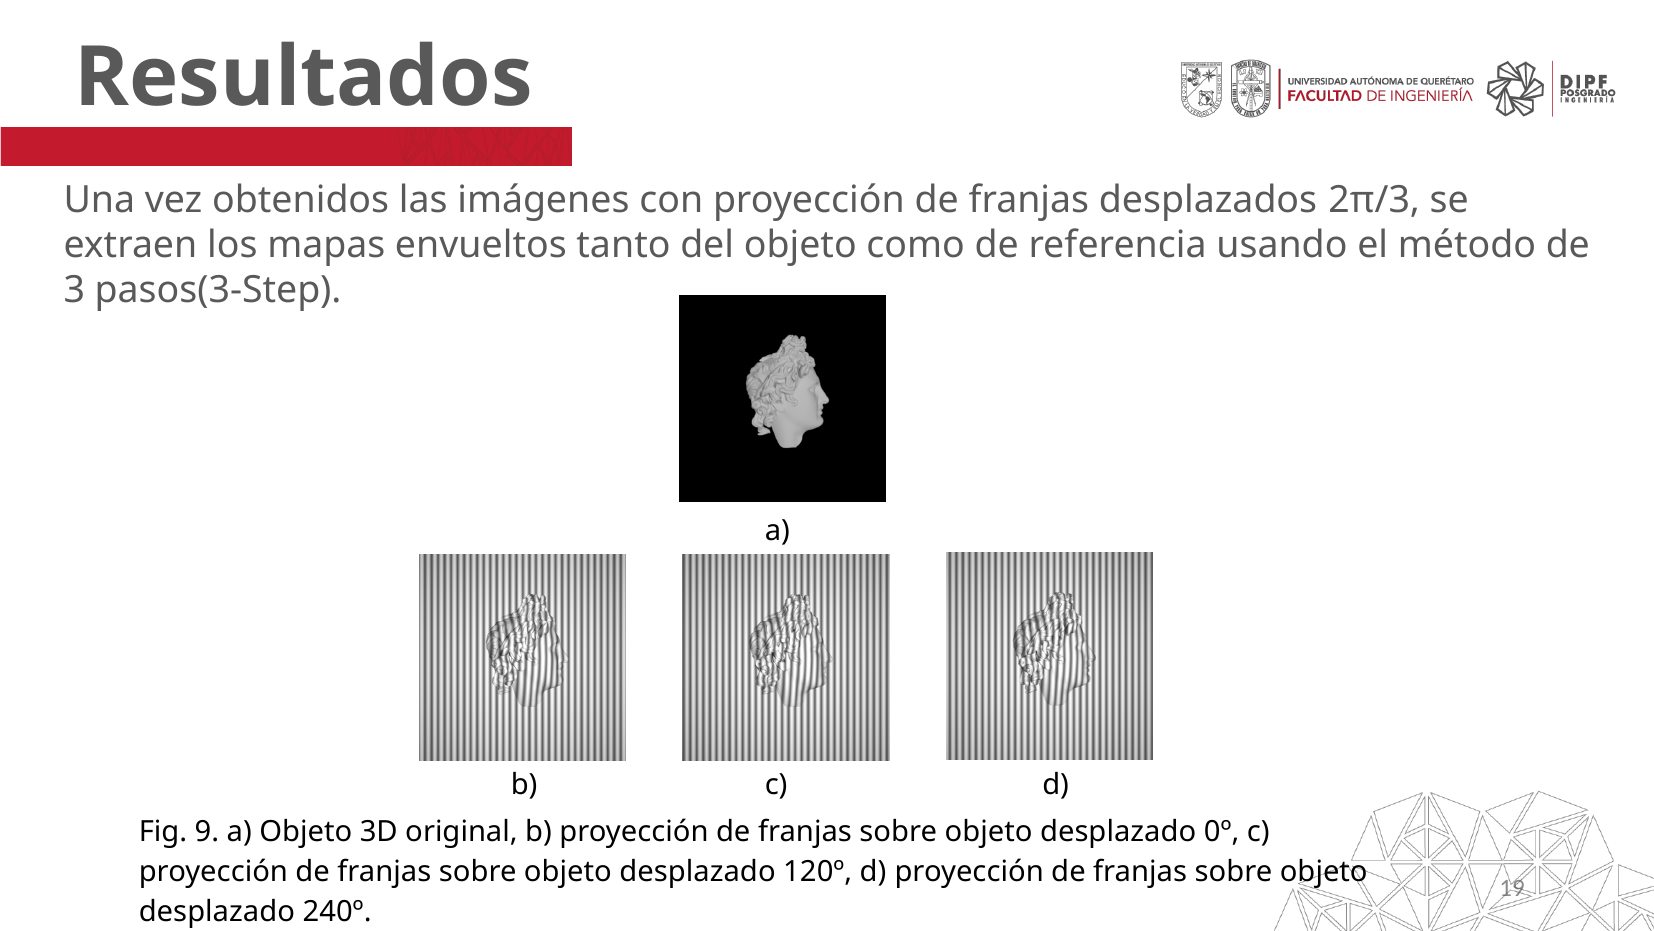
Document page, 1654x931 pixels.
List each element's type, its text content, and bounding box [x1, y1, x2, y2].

picture [419, 554, 626, 761]
picture [679, 295, 886, 502]
picture [682, 554, 890, 761]
text_box b) [496, 755, 573, 803]
picture [0, 127, 572, 166]
text_box d) [1027, 755, 1105, 803]
text_box Fig. 9. a) Objeto 3D original, b) proyección de franjas sobre objeto desplazado 0º, c) proyección de franjas sobre objeto desplazado 120º, d) proyección de franjas sobre objeto desplazado 240º. [124, 803, 1388, 918]
text_box Una vez obtenidos las imágenes con proyección de franjas desplazados 2π/3, se extraen los mapas envueltos tanto del objeto como de referencia usando el método de 3 pasos(3-Step). [48, 167, 1612, 318]
picture [1176, 54, 1620, 133]
picture [1257, 781, 1654, 931]
text_box Resultados [54, 11, 572, 127]
text_box c) [750, 755, 827, 803]
text_box a) [750, 501, 827, 551]
picture [946, 552, 1153, 760]
